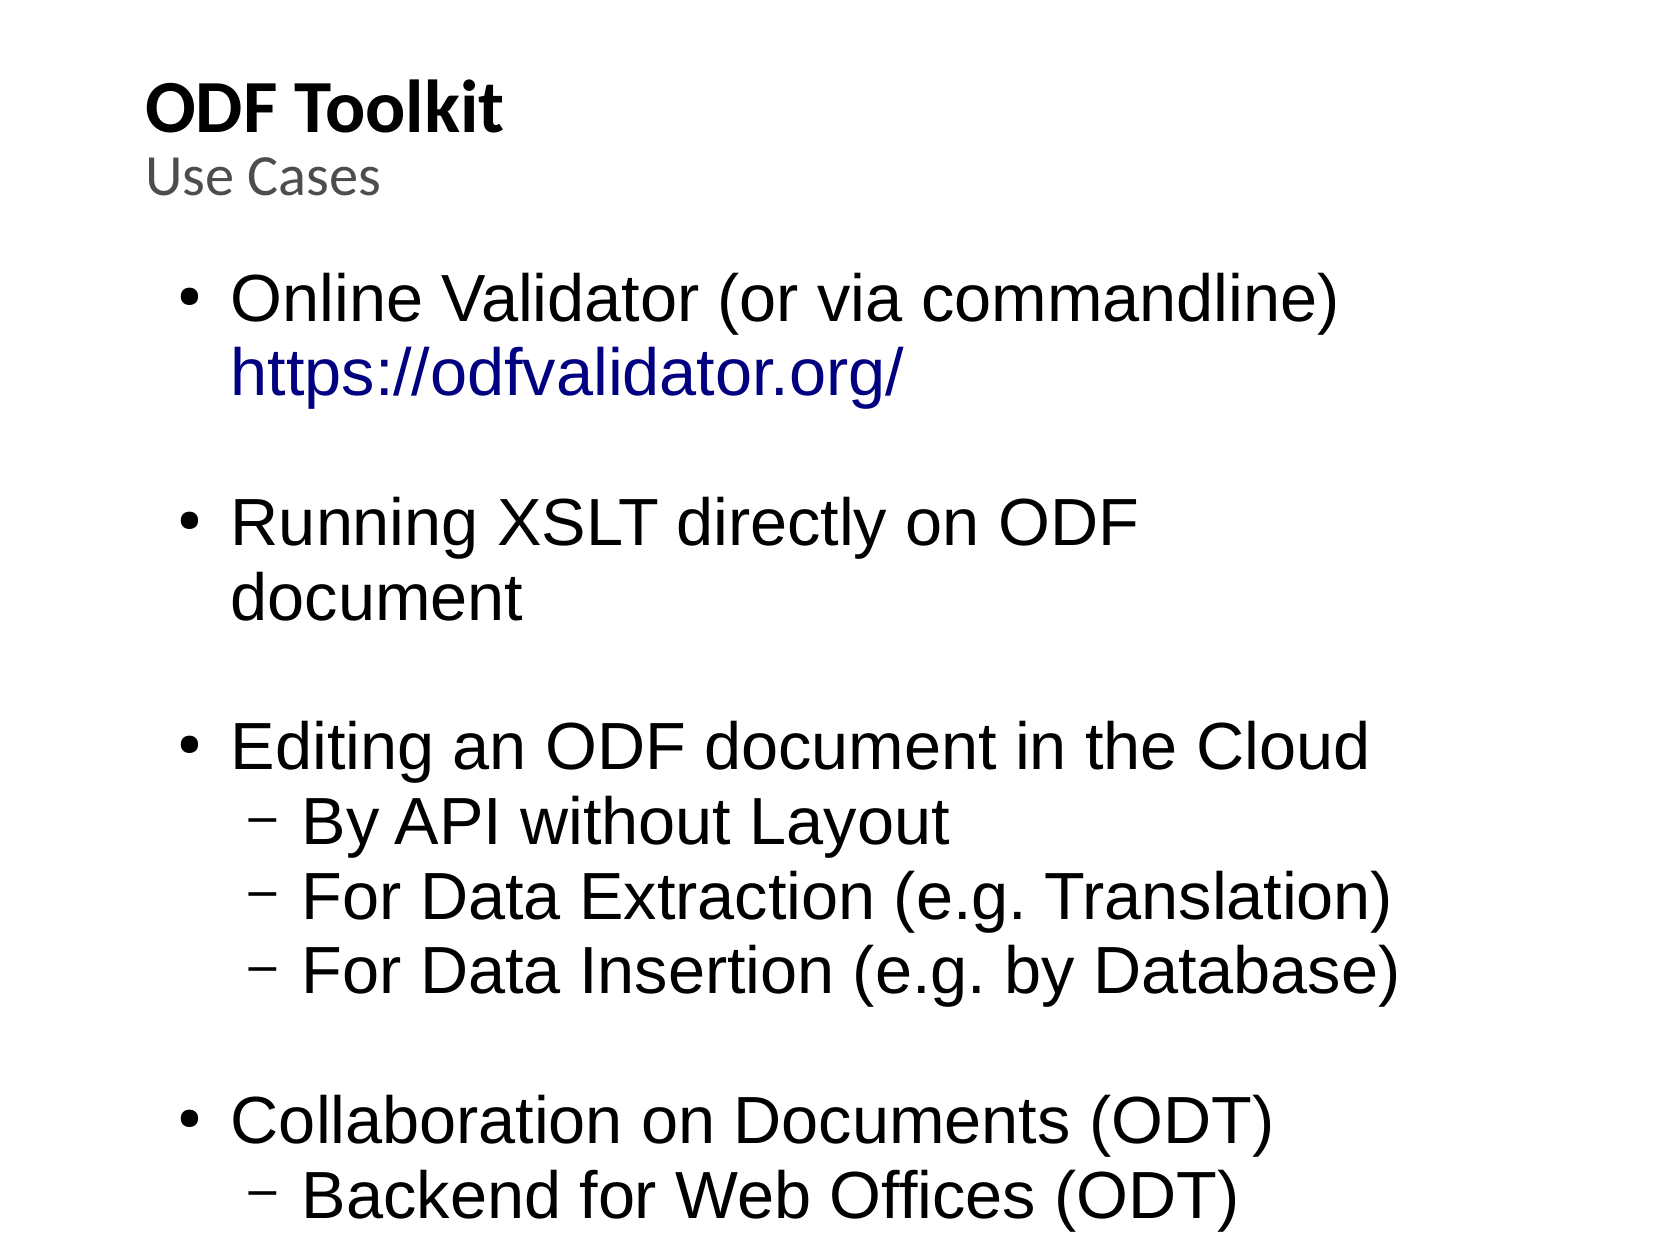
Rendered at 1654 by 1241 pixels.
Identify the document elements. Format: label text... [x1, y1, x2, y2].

title ODF Toolkit Use Cases [145, 67, 1388, 220]
text_box Online Validator (or via commandline) https://odfvalidator.org/ Running XSLT directly on ODF document Editing an ODF document in the Cloud By API without Layout For Data Extraction (e.g. Translation) For Data Insertion (e.g. by Database) Collaboration on Documents (ODT) Backend for Web Offices (ODT) [145, 253, 1423, 1240]
